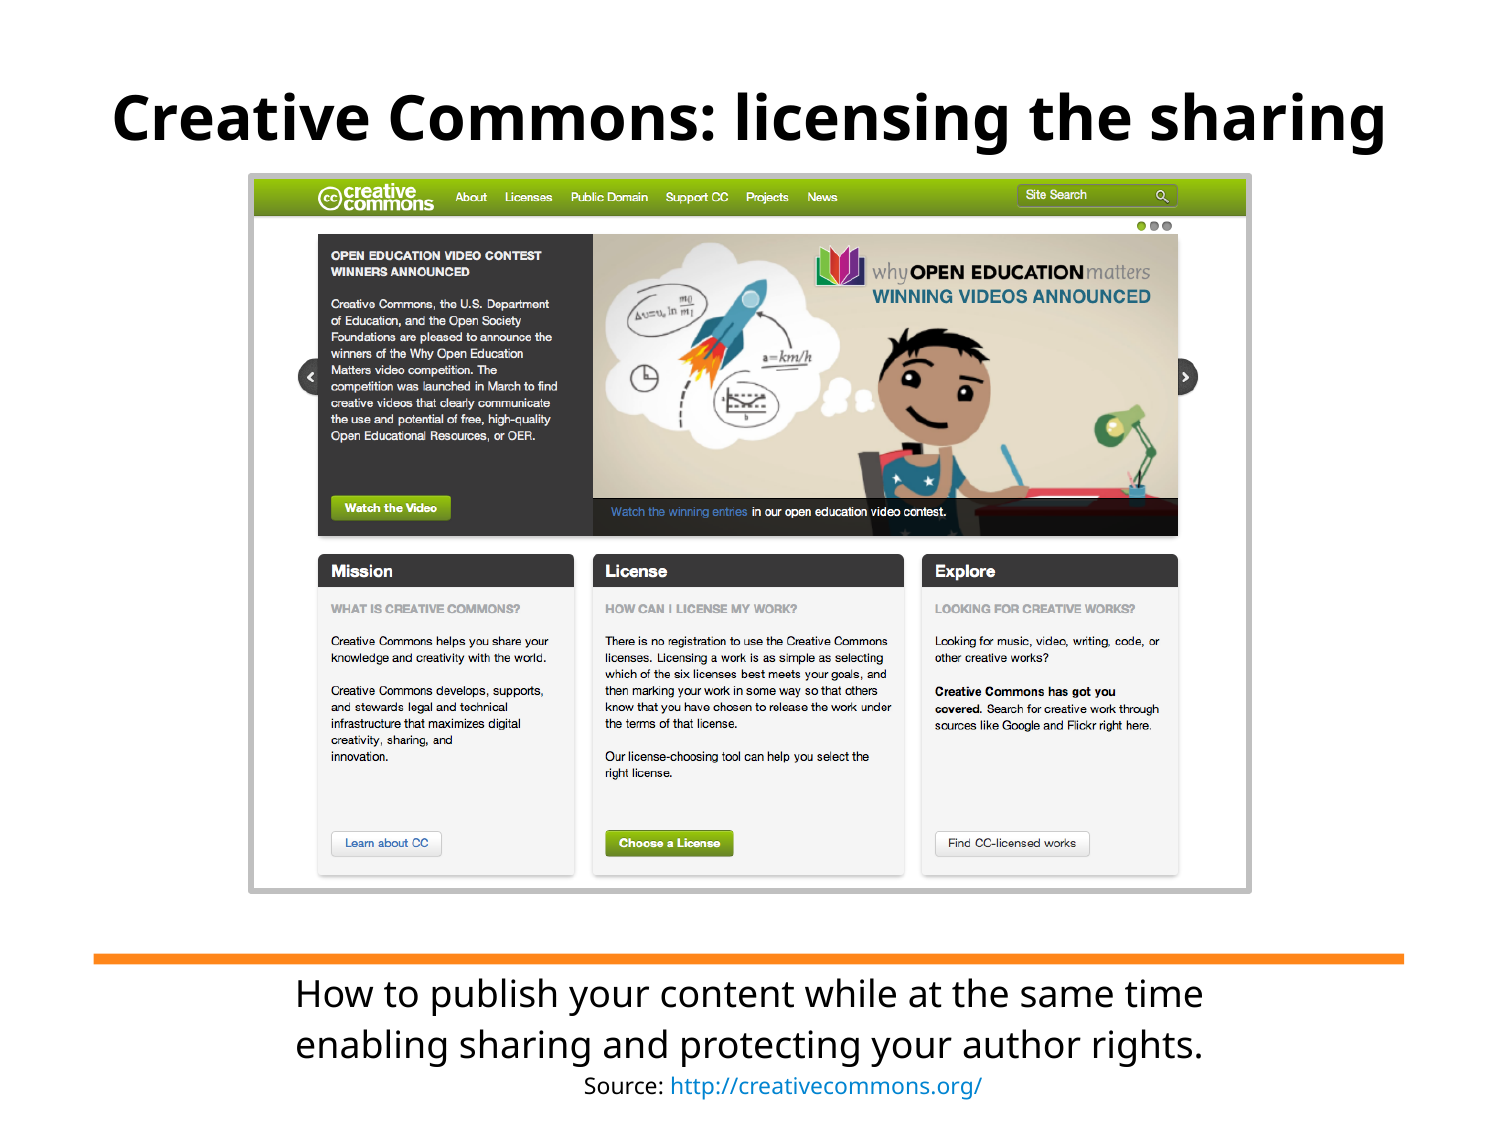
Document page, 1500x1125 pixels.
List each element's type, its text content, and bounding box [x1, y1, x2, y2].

picture [0, 0, 1500, 1125]
text_box Source: http://creativecommons.org/ [569, 1062, 956, 1107]
text_box How to publish your content while at the same time enabling sharing and protecting your author rights. [85, 960, 1415, 1073]
title Creative Commons: licensing the sharing [75, 44, 1426, 188]
